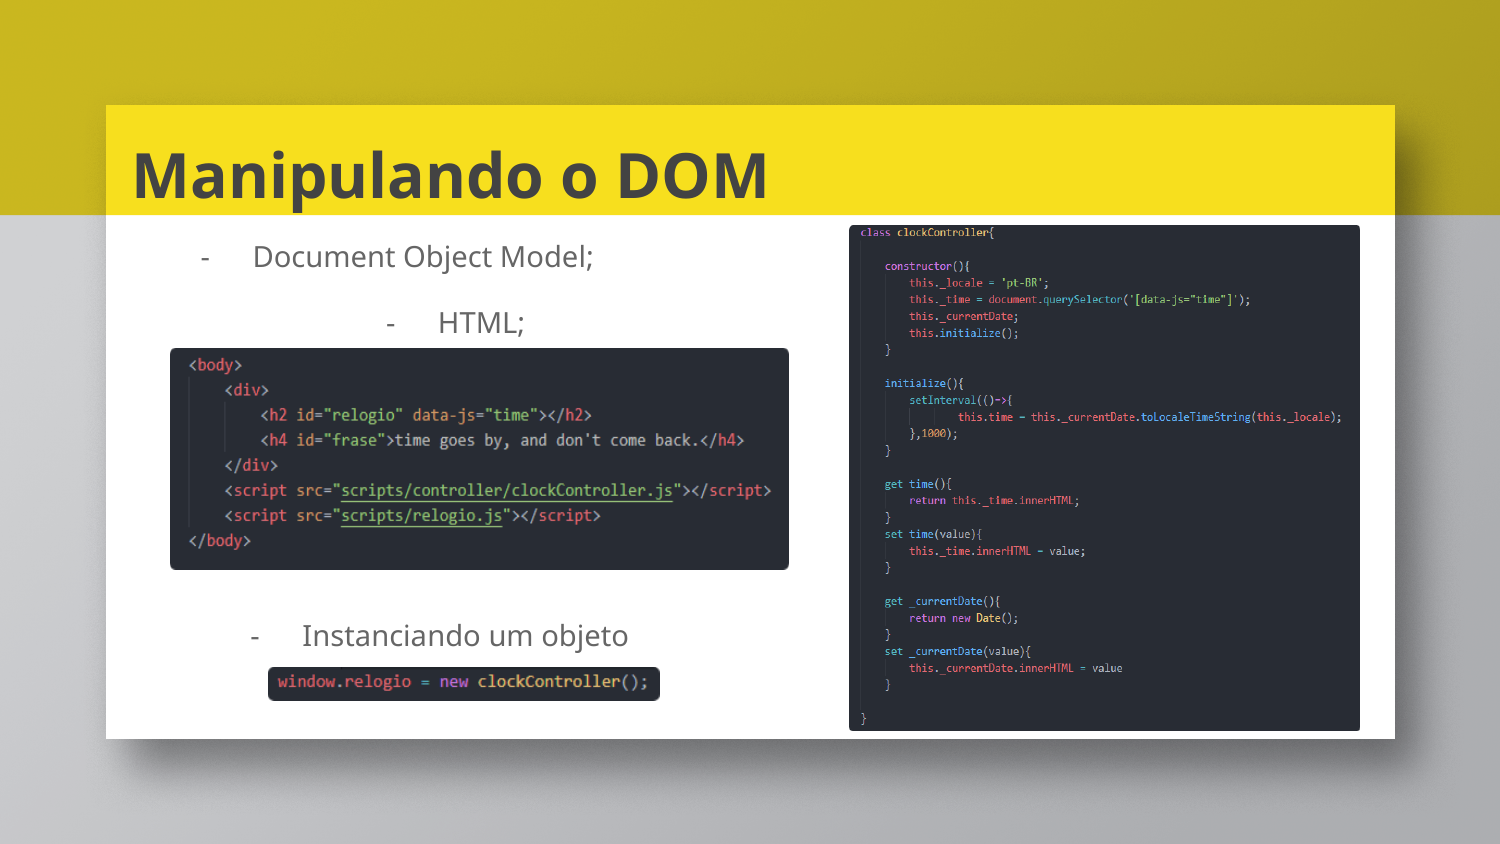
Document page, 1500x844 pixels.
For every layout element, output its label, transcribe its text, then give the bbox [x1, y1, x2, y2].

text_box HTML; [348, 302, 580, 342]
picture [0, 0, 1500, 844]
title Manipulando o DOM [116, 115, 1287, 226]
text_box Document Object Model; [162, 232, 655, 280]
text_box Instanciando um objeto [212, 611, 692, 659]
